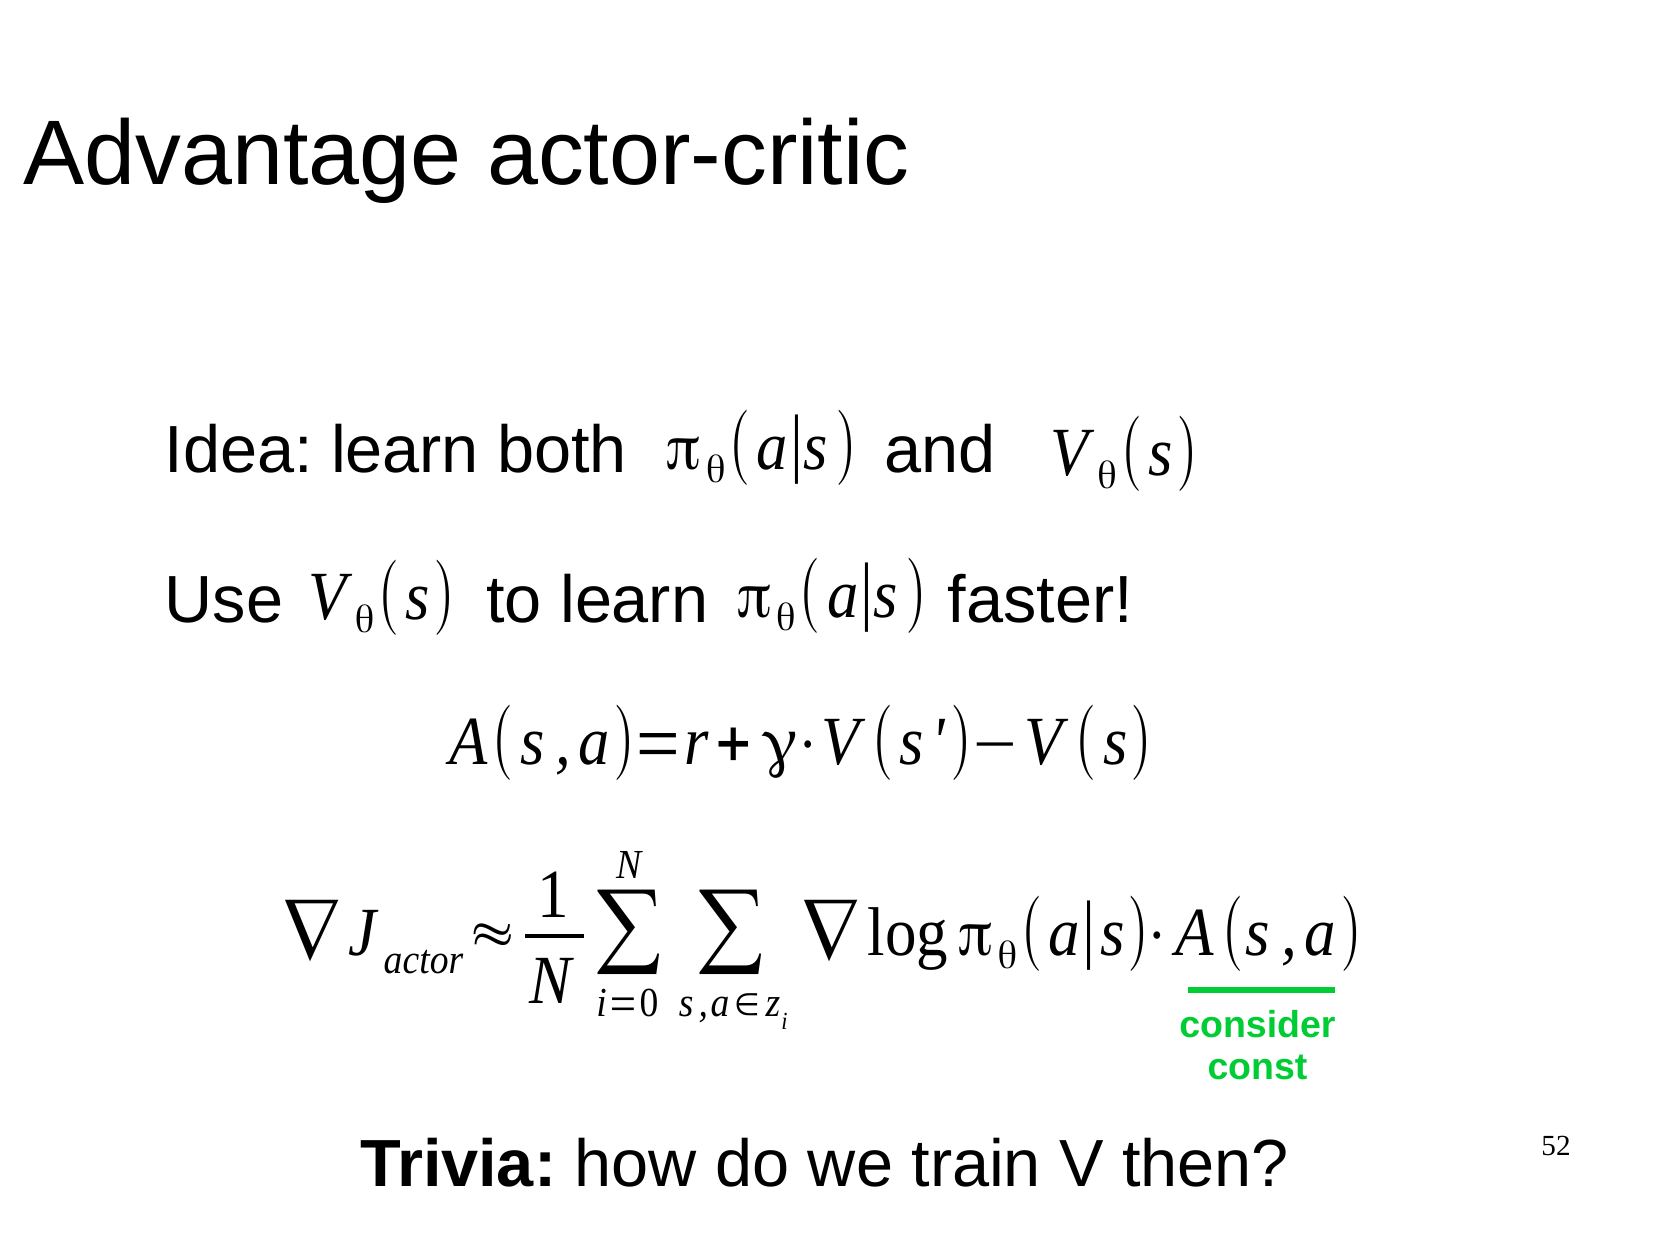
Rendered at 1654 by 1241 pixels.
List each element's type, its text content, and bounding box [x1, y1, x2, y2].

title Advantage actor-critic [23, 49, 1512, 257]
chart [265, 839, 1377, 1035]
chart [651, 405, 871, 488]
chart [426, 700, 1166, 783]
text_box Idea: learn both and Use to learn faster! [150, 405, 1546, 869]
chart [1035, 410, 1214, 494]
text_box Trivia: how do we train V then? [345, 1118, 1549, 1241]
chart [292, 555, 471, 639]
text_box consider const [1164, 996, 1351, 1096]
chart [721, 552, 941, 636]
